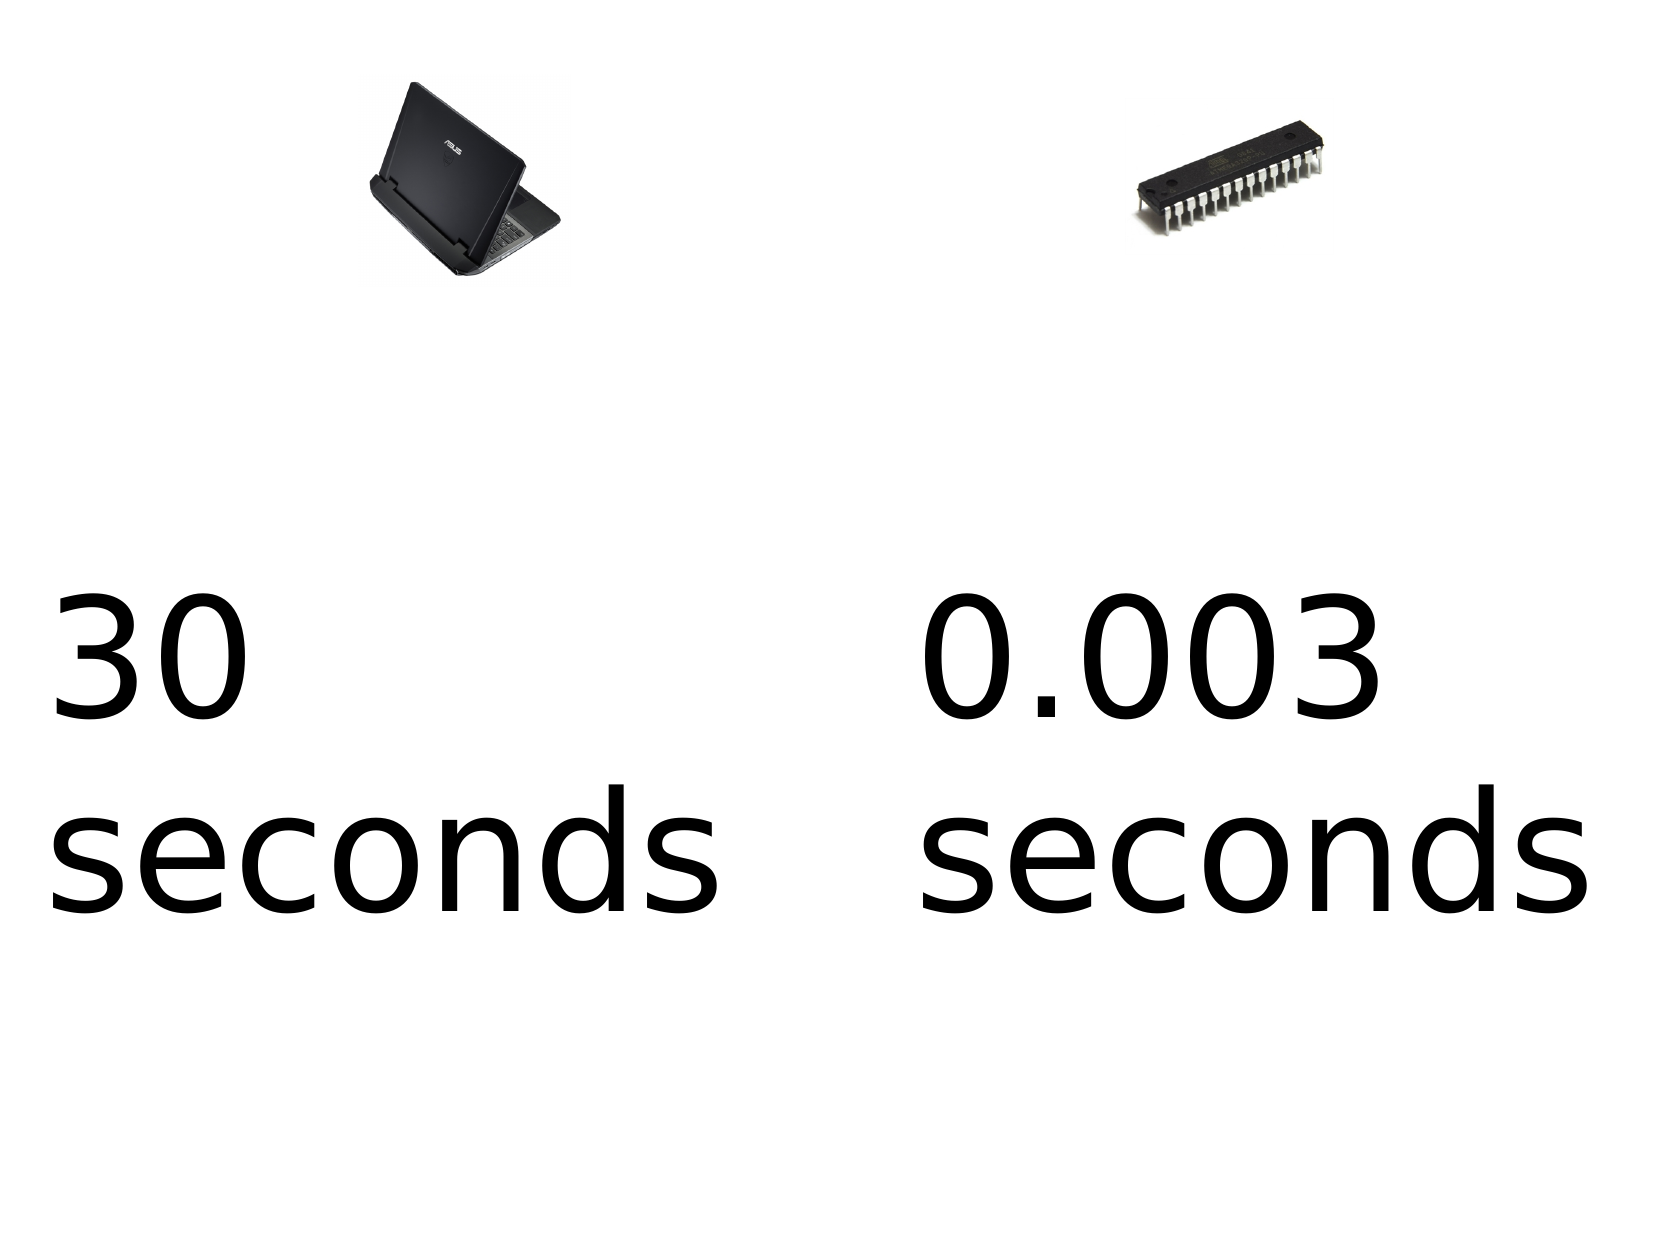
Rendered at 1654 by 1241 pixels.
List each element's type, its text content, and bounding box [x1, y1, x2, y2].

text_box 30 seconds [30, 555, 796, 958]
text_box 0.003 seconds [900, 555, 1636, 958]
picture [1125, 98, 1334, 256]
picture [358, 74, 571, 287]
